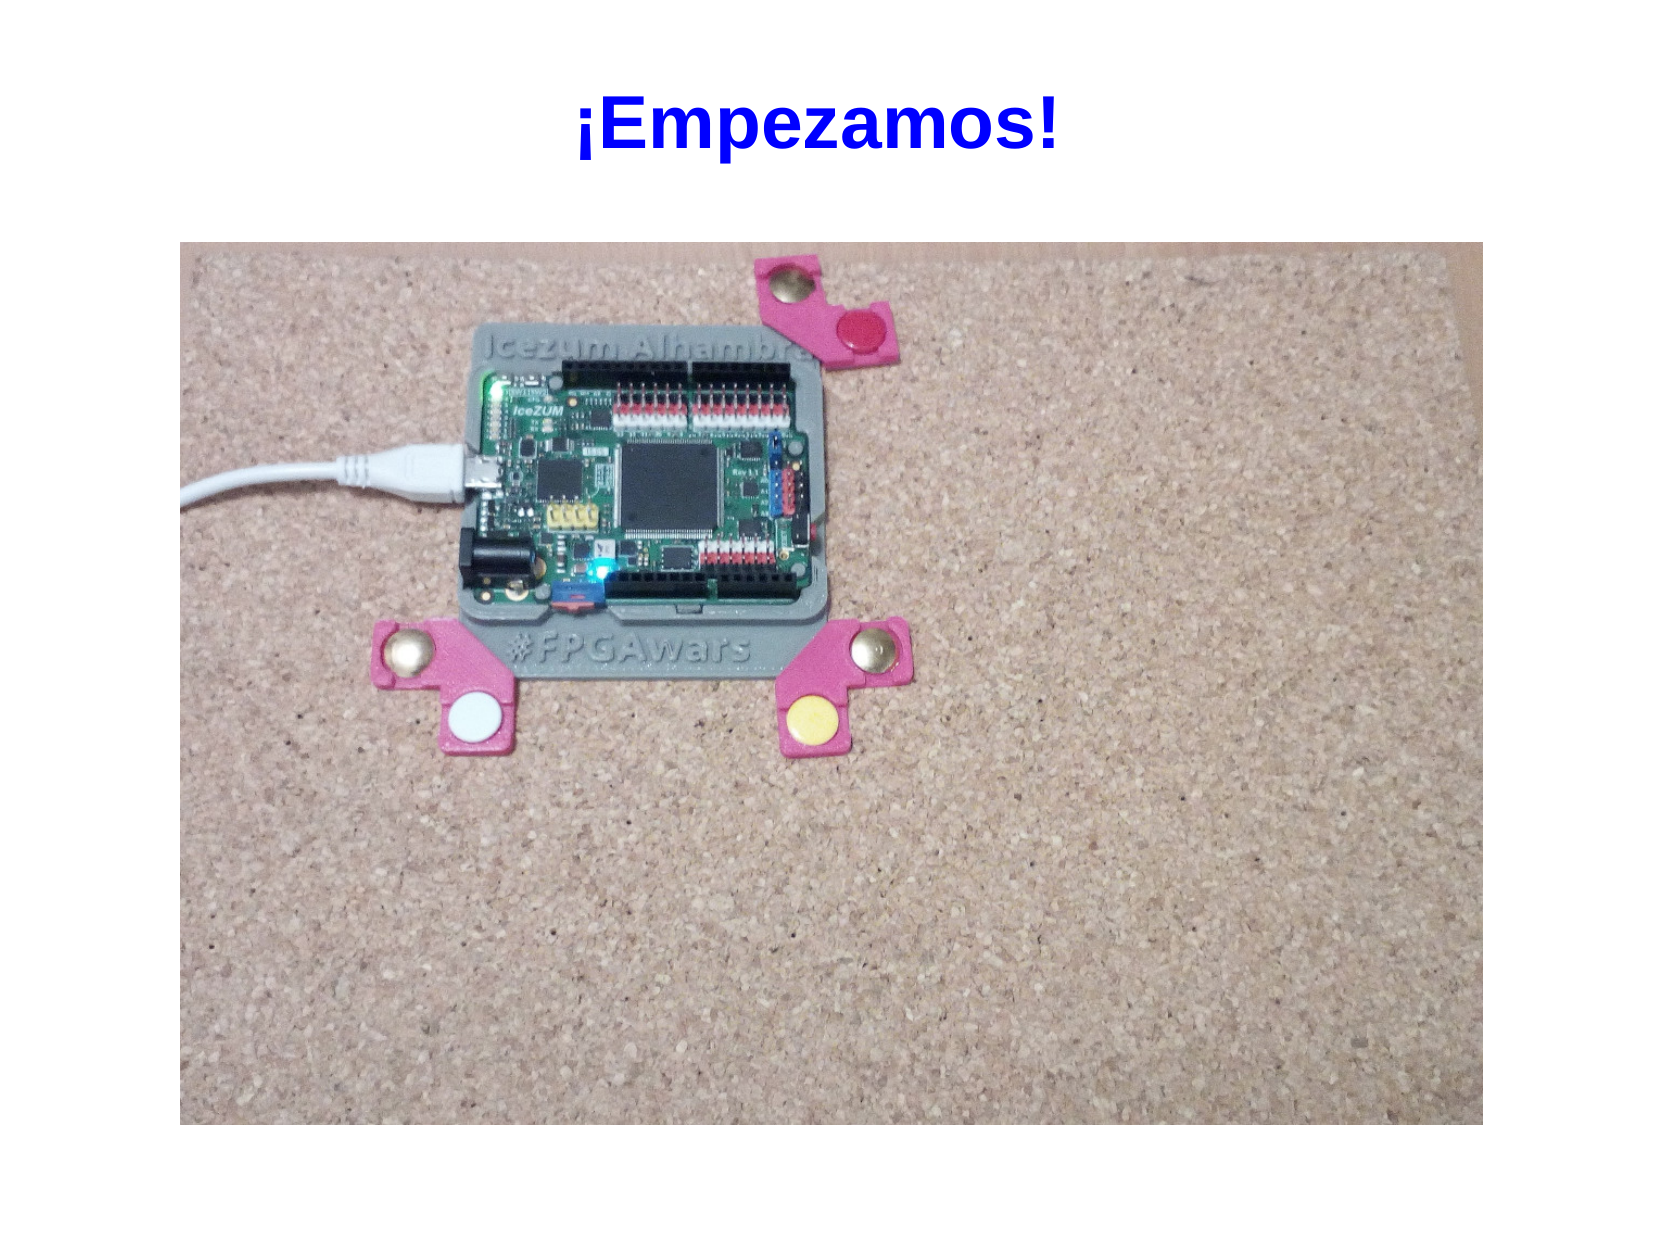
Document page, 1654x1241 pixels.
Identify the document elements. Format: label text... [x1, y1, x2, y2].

picture [180, 242, 1483, 1126]
text_box ¡Empezamos! [90, 73, 1546, 211]
